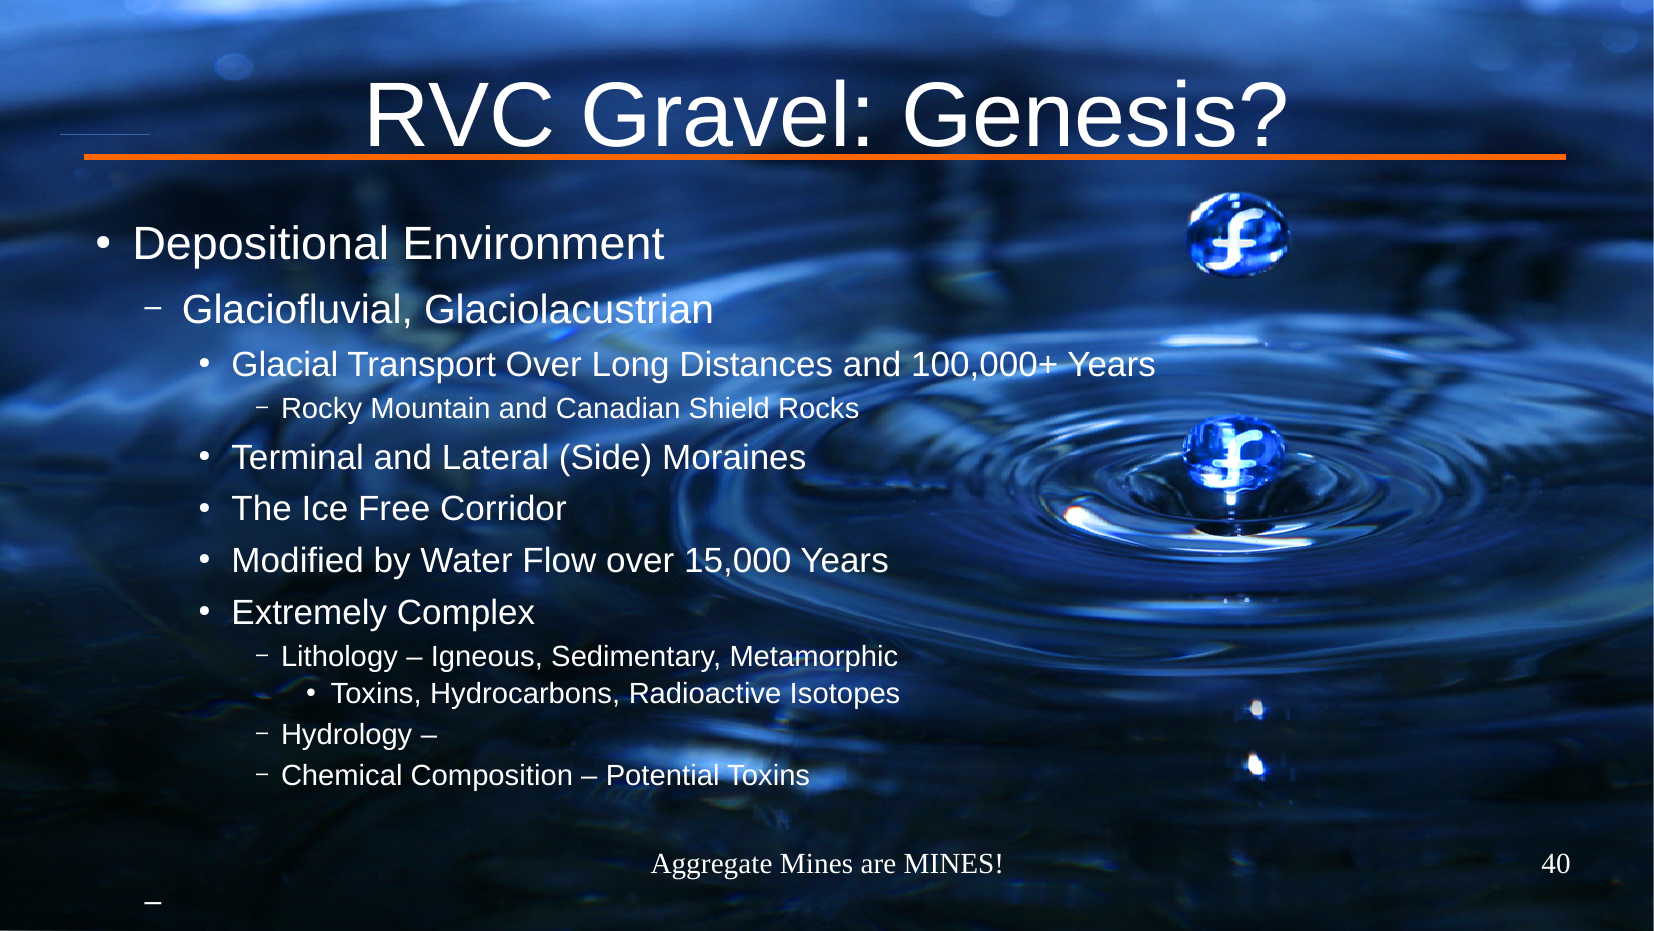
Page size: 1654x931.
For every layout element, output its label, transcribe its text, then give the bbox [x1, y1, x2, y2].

list Depositional Environment Glaciofluvial, Glaciolacustrian Glacial Transport Over Long Distances and 100,000+ Years Rocky Mountain and Canadian Shield Rocks Terminal and Lateral (Side) Moraines The Ice Free Corridor Modified by Water Flow over 15,000 Years Extremely Complex Lithology – Igneous, Sedimentary, Metamorphic Toxins, Hydrocarbons, Radioactive Isotopes Hydrology – Chemical Composition – Potential Toxins [82, 217, 1571, 798]
picture [0, 0, 1654, 931]
title RVC Gravel: Genesis? [82, 37, 1571, 193]
